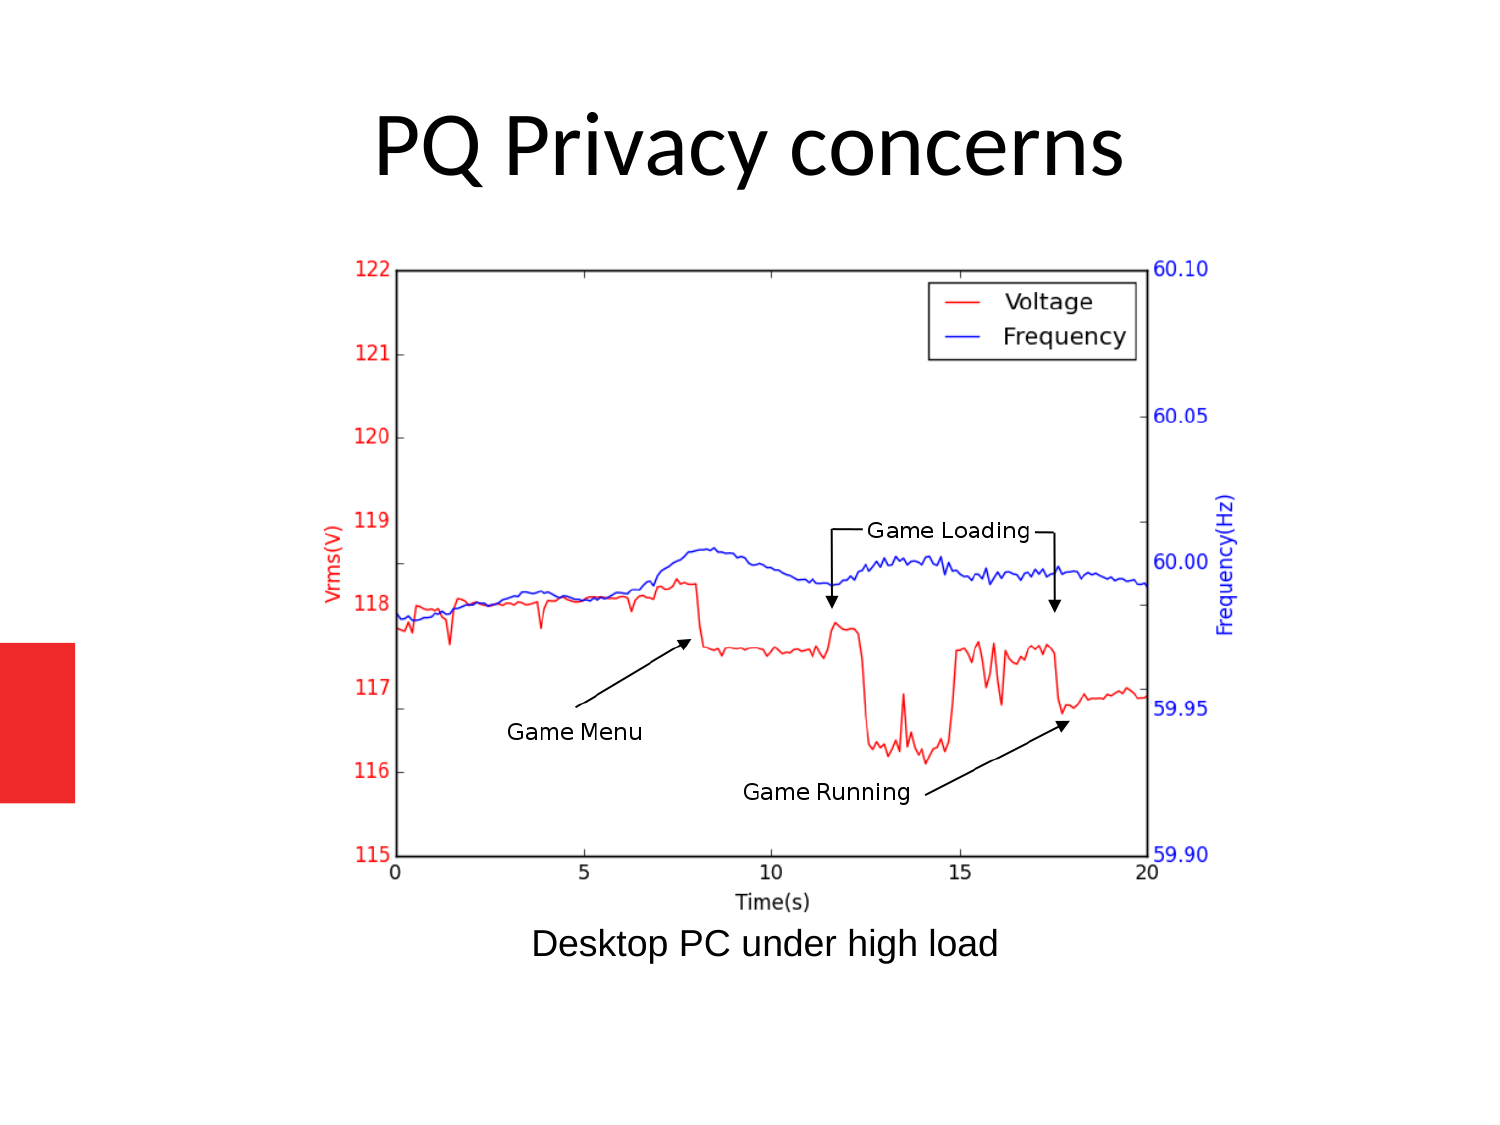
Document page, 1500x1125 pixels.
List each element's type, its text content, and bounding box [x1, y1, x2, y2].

picture [273, 196, 1244, 929]
text_box PQ Privacy concerns [75, 45, 1426, 233]
text_box Desktop PC under high load [512, 907, 1338, 1066]
